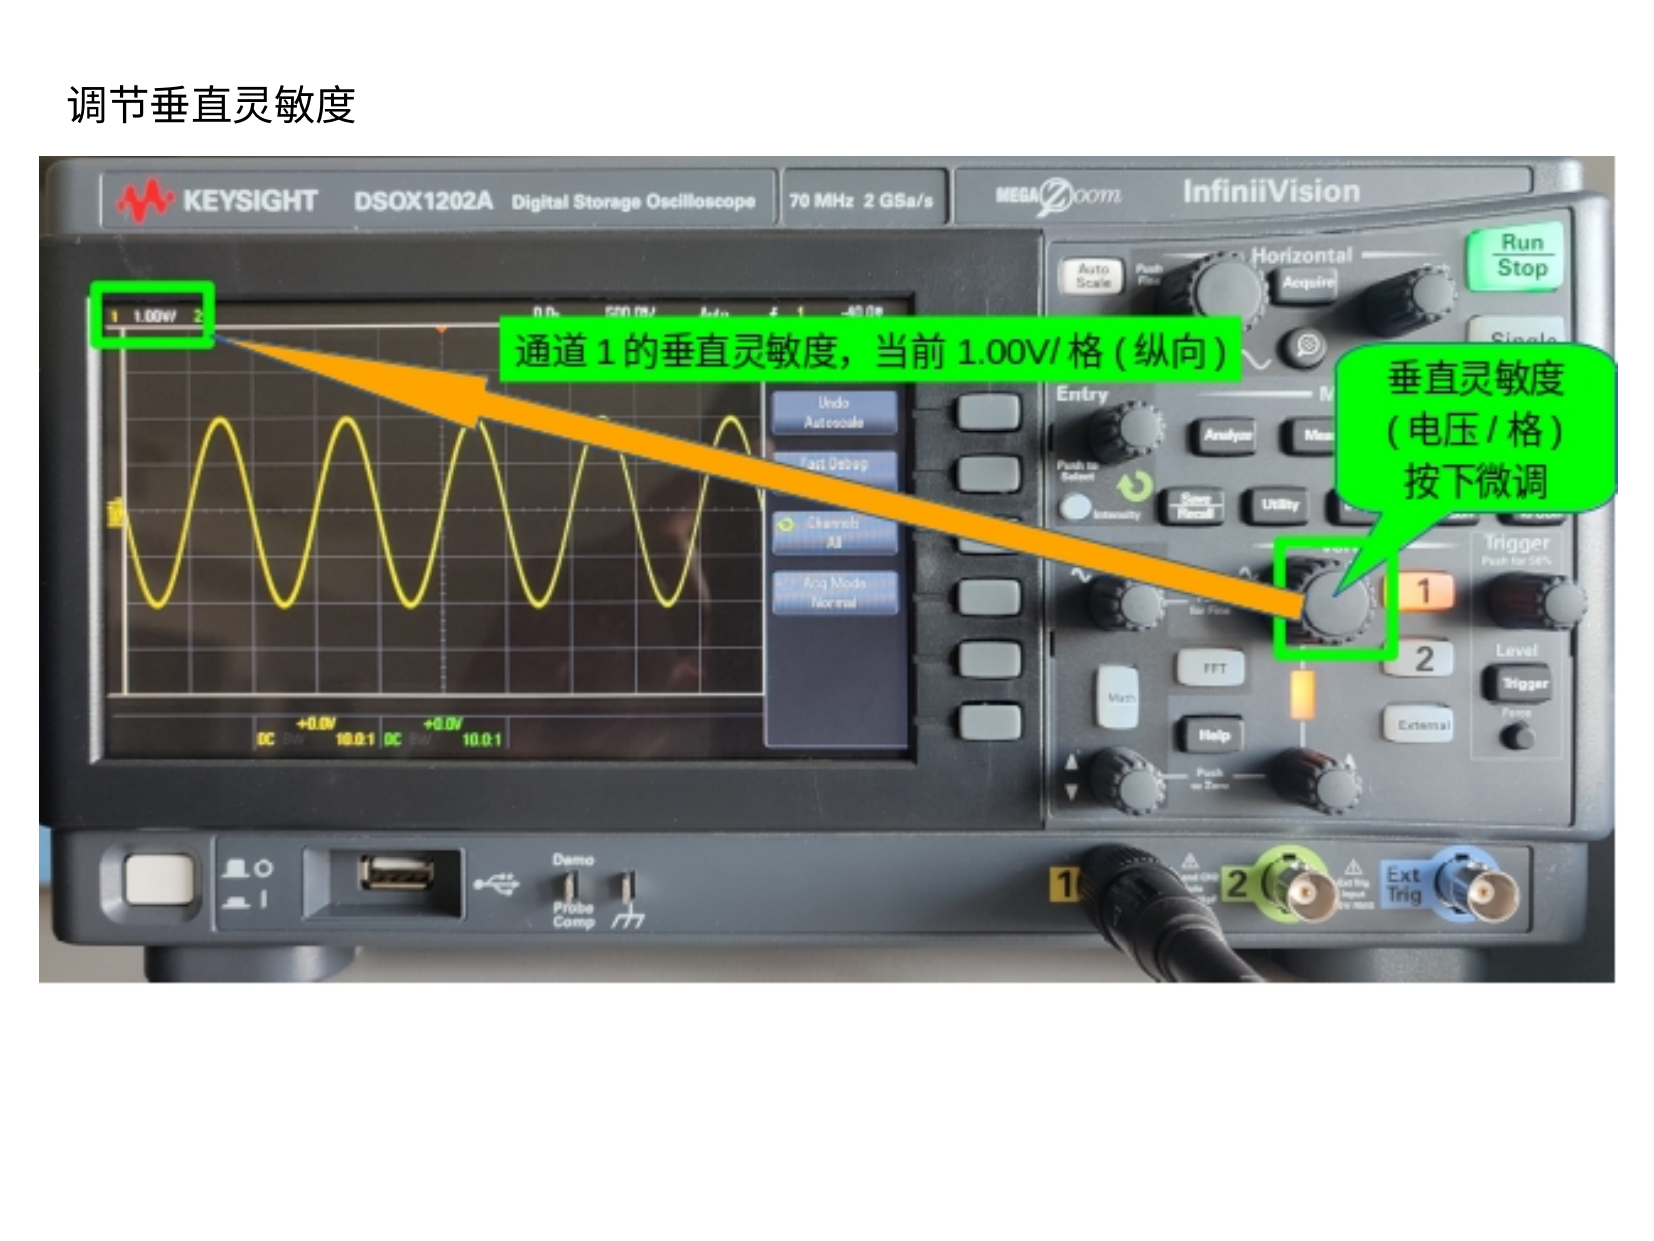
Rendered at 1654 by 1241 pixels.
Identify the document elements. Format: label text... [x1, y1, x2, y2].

picture [39, 156, 1618, 986]
text_box 调节垂直灵敏度 [52, 65, 586, 148]
